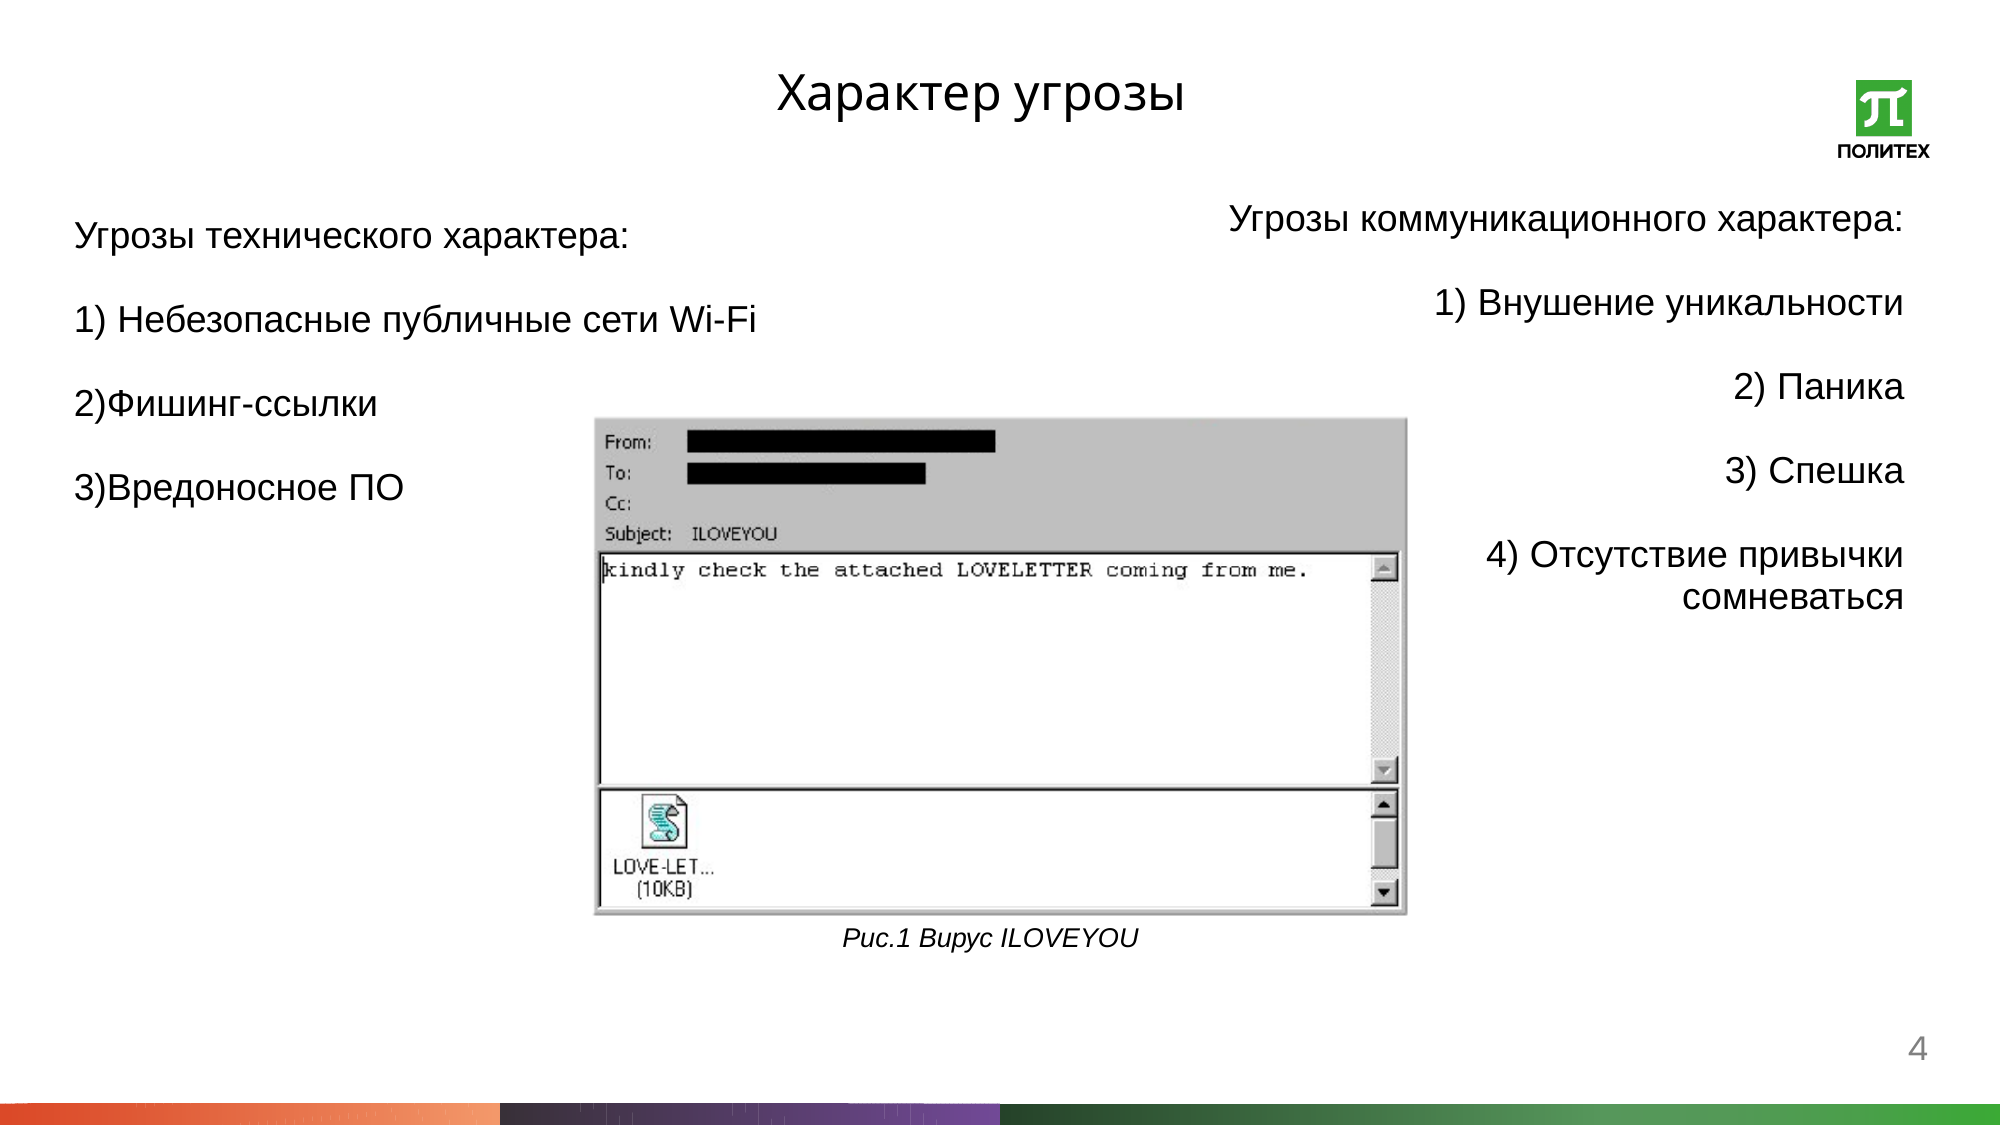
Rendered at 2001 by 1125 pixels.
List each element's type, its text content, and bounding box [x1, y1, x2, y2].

text_box Рис.1 Вирус ILOVEYOU [592, 915, 1388, 975]
slide_number <number> [1493, 1018, 1944, 1079]
picture [1838, 80, 1930, 158]
text_box Угрозы коммуникационного характера: 1) Внушение уникальности 2) Паника 3) Спешка 4) Отсутствие привычки сомневаться [1210, 190, 1920, 899]
picture [592, 416, 1408, 916]
text_box Характер угрозы [130, 60, 1834, 160]
text_box Угрозы технического характера: 1) Небезопасные публичные сети Wi-Fi 2)Фишинг-ссылки 3)Вредоносное ПО [59, 206, 798, 945]
